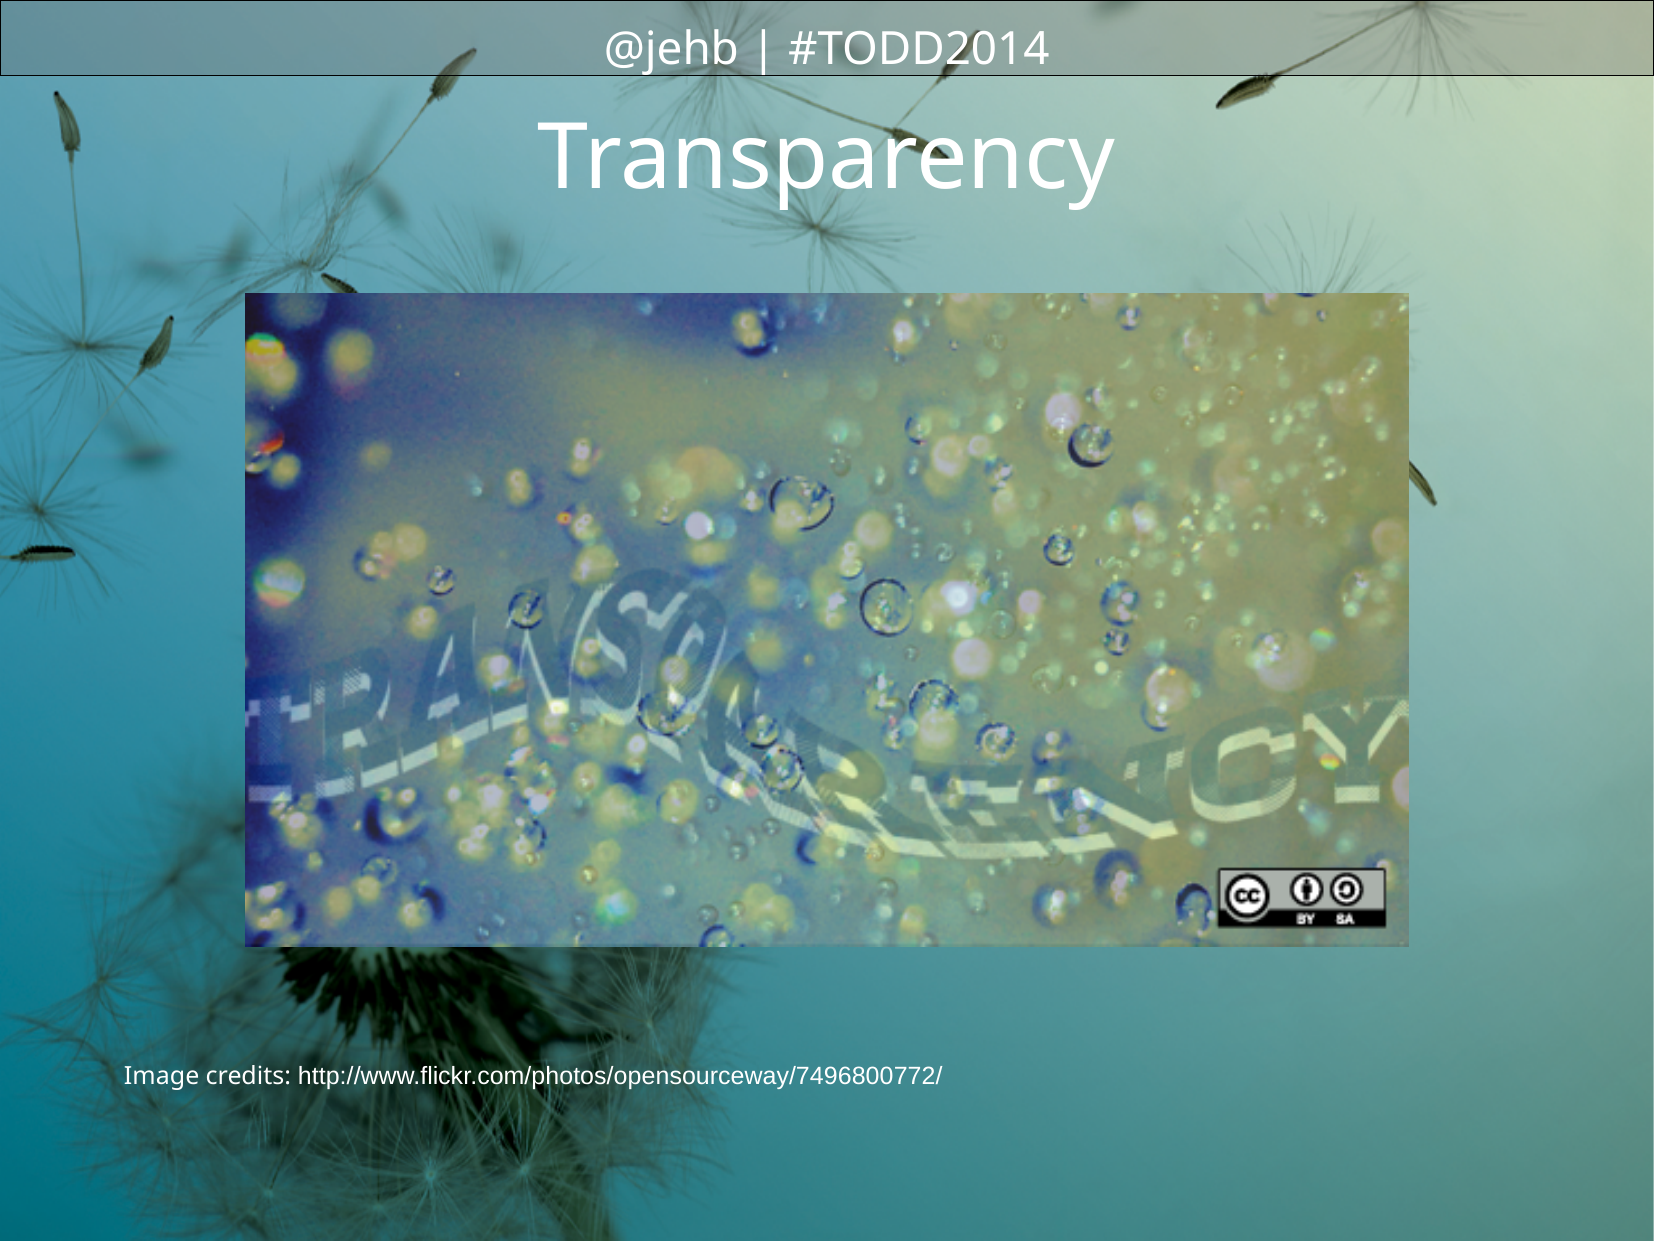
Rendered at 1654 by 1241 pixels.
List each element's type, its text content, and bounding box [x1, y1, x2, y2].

title Transparency [82, 49, 1571, 257]
text_box Image credits: http://www.flickr.com/photos/opensourceway/7496800772/ [109, 1050, 961, 1095]
picture [0, 76, 1654, 1241]
